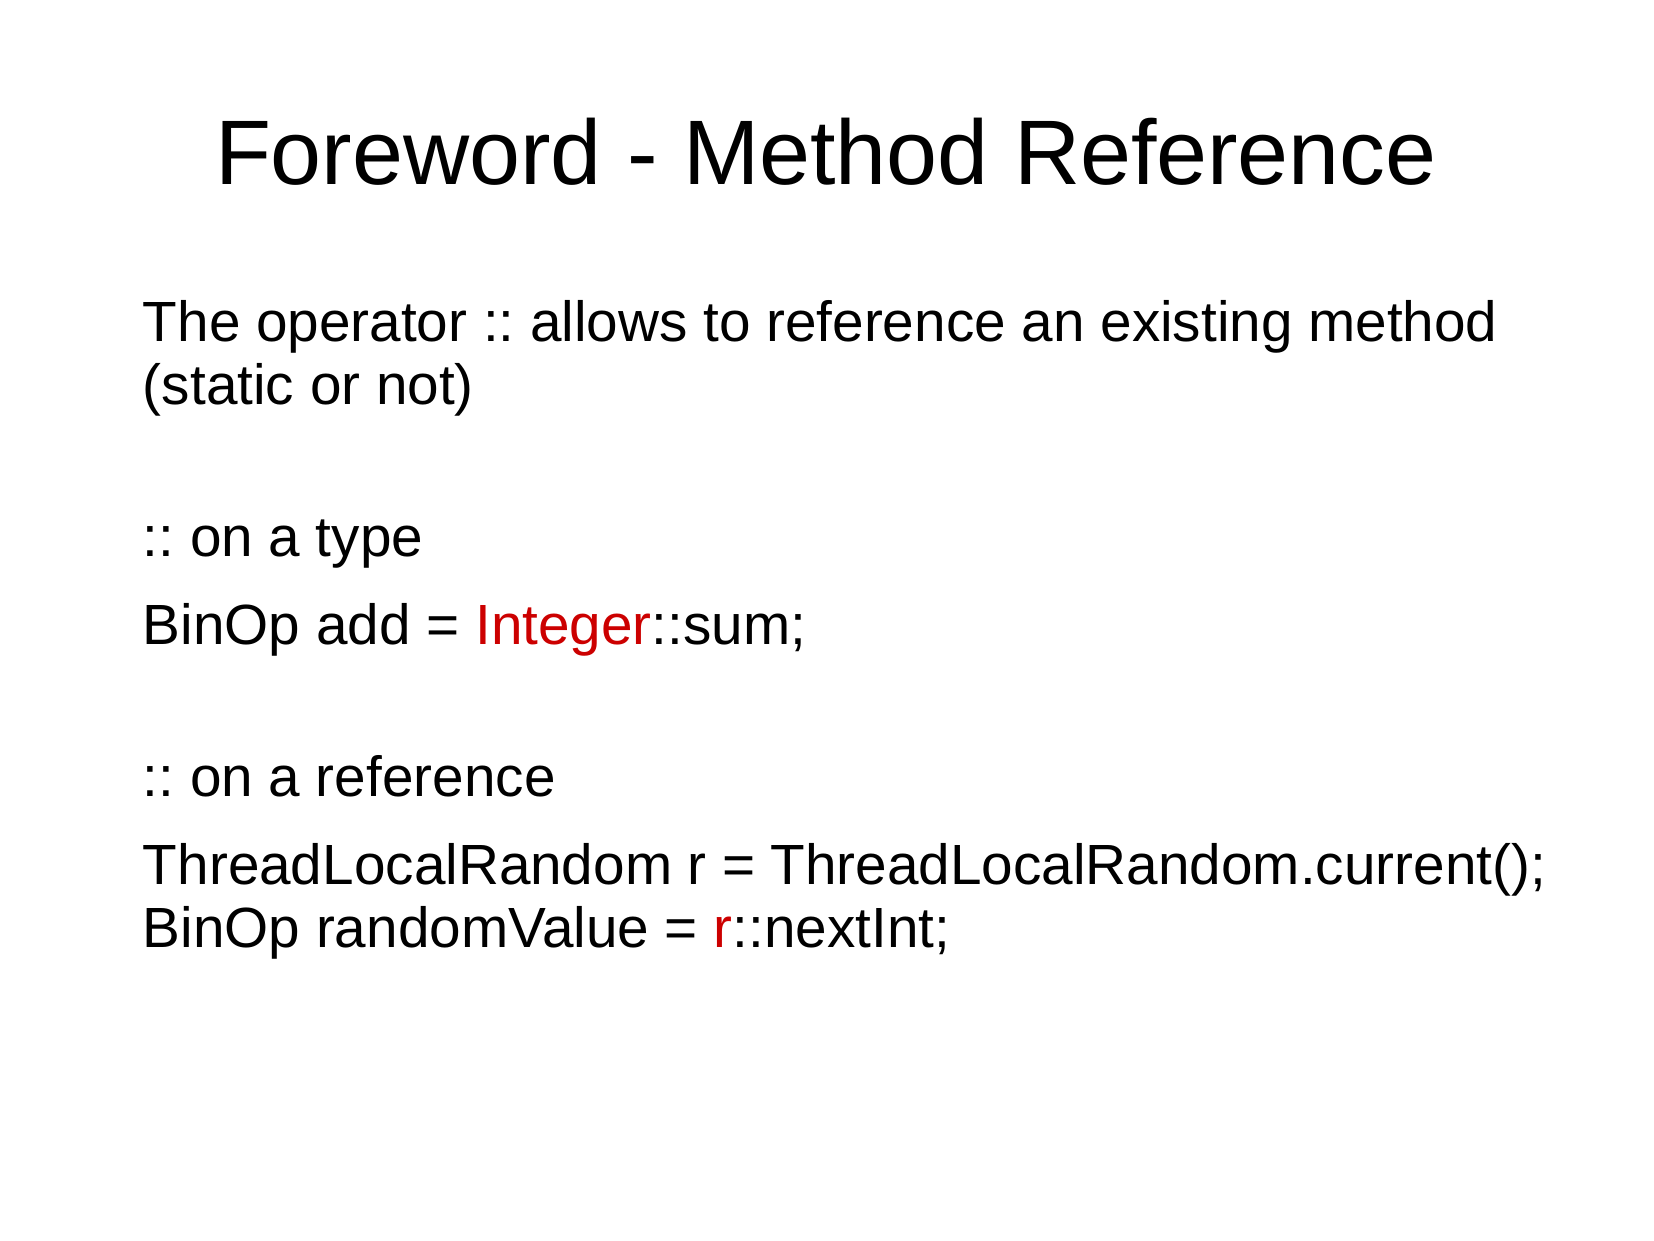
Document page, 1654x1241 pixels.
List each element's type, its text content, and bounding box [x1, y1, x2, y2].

list The operator :: allows to reference an existing method (static or not) :: on a type BinOp add = Integer::sum; :: on a reference ThreadLocalRandom r = ThreadLocalRandom.current(); BinOp randomValue = r::nextInt; [82, 290, 1571, 1010]
title Foreword - Method Reference [82, 49, 1571, 257]
